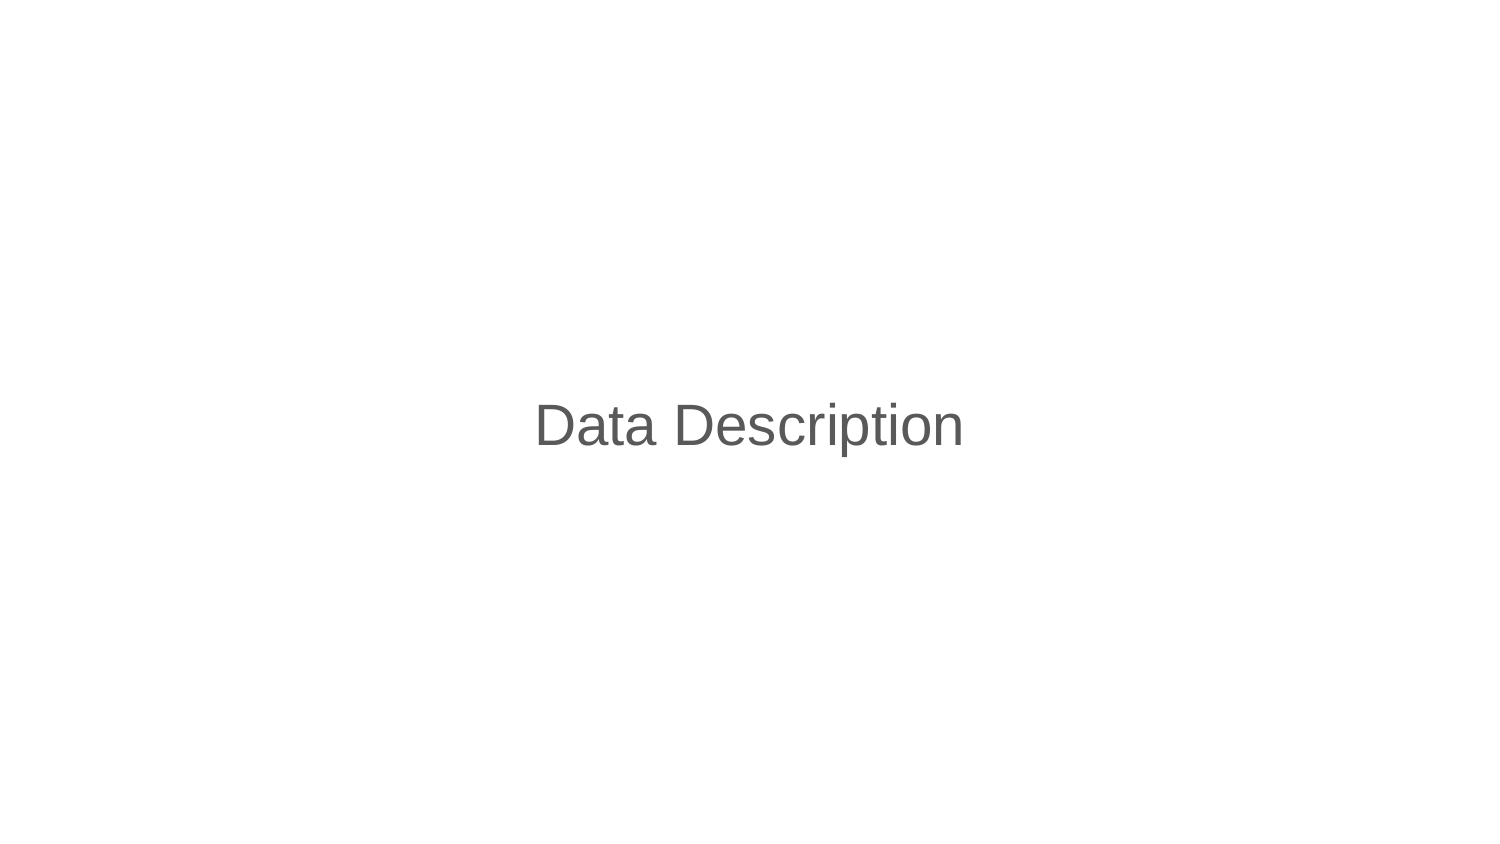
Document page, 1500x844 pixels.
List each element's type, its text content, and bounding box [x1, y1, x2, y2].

subtitle Data Description [51, 377, 1449, 508]
